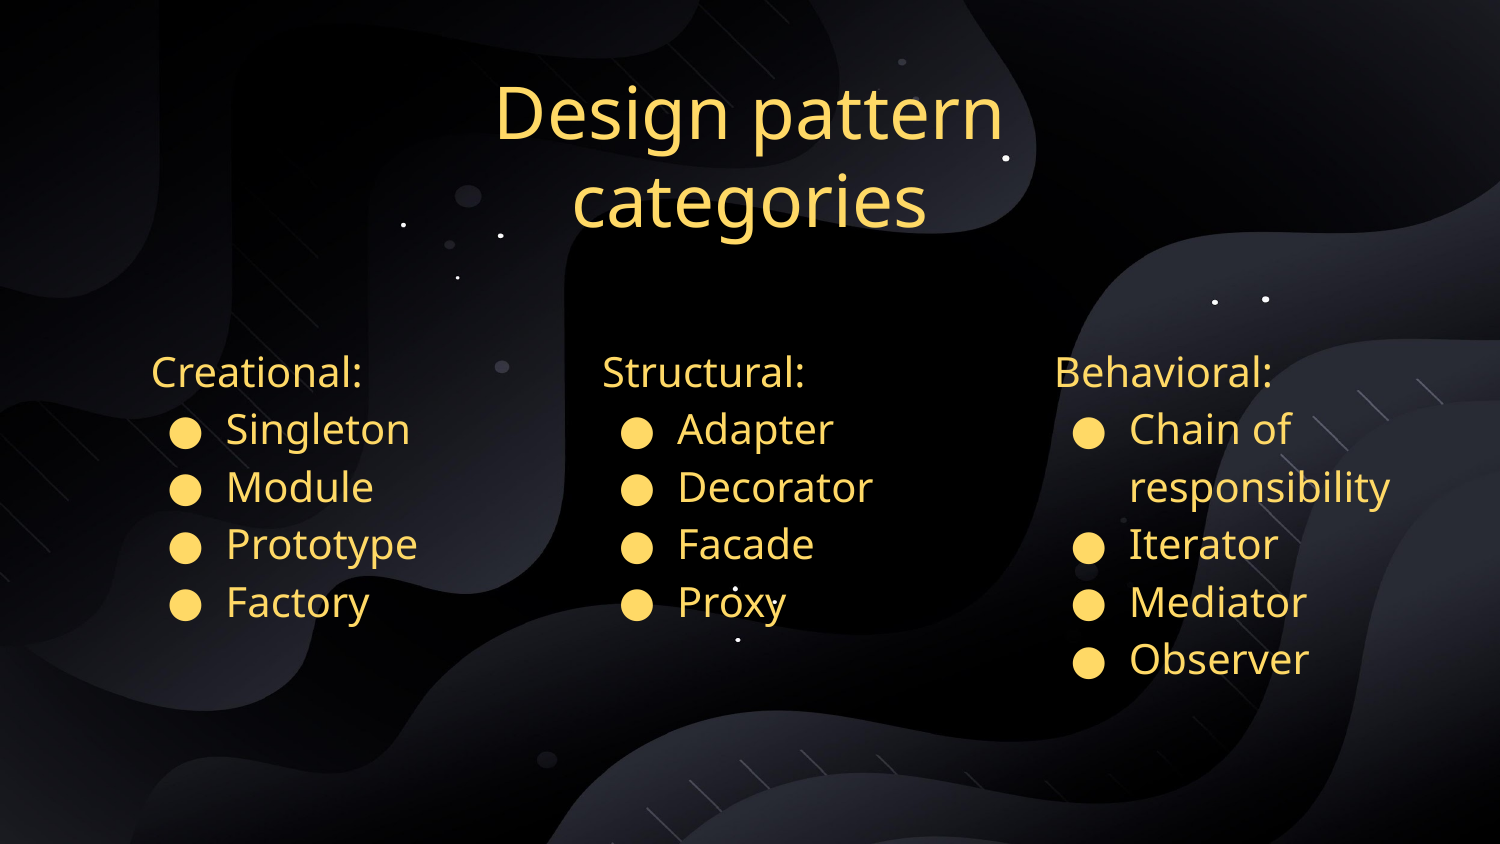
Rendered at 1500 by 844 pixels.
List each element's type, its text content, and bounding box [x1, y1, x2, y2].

picture [0, 0, 1500, 844]
title Design pattern categories [337, 67, 1163, 241]
text_box Structural: Adapter Decorator Facade Proxy [594, 330, 906, 801]
text_box Behavioral: Chain of responsibility Iterator Mediator Observer [1046, 330, 1460, 801]
text_box Creational: Singleton Module Prototype Factory [143, 330, 454, 801]
